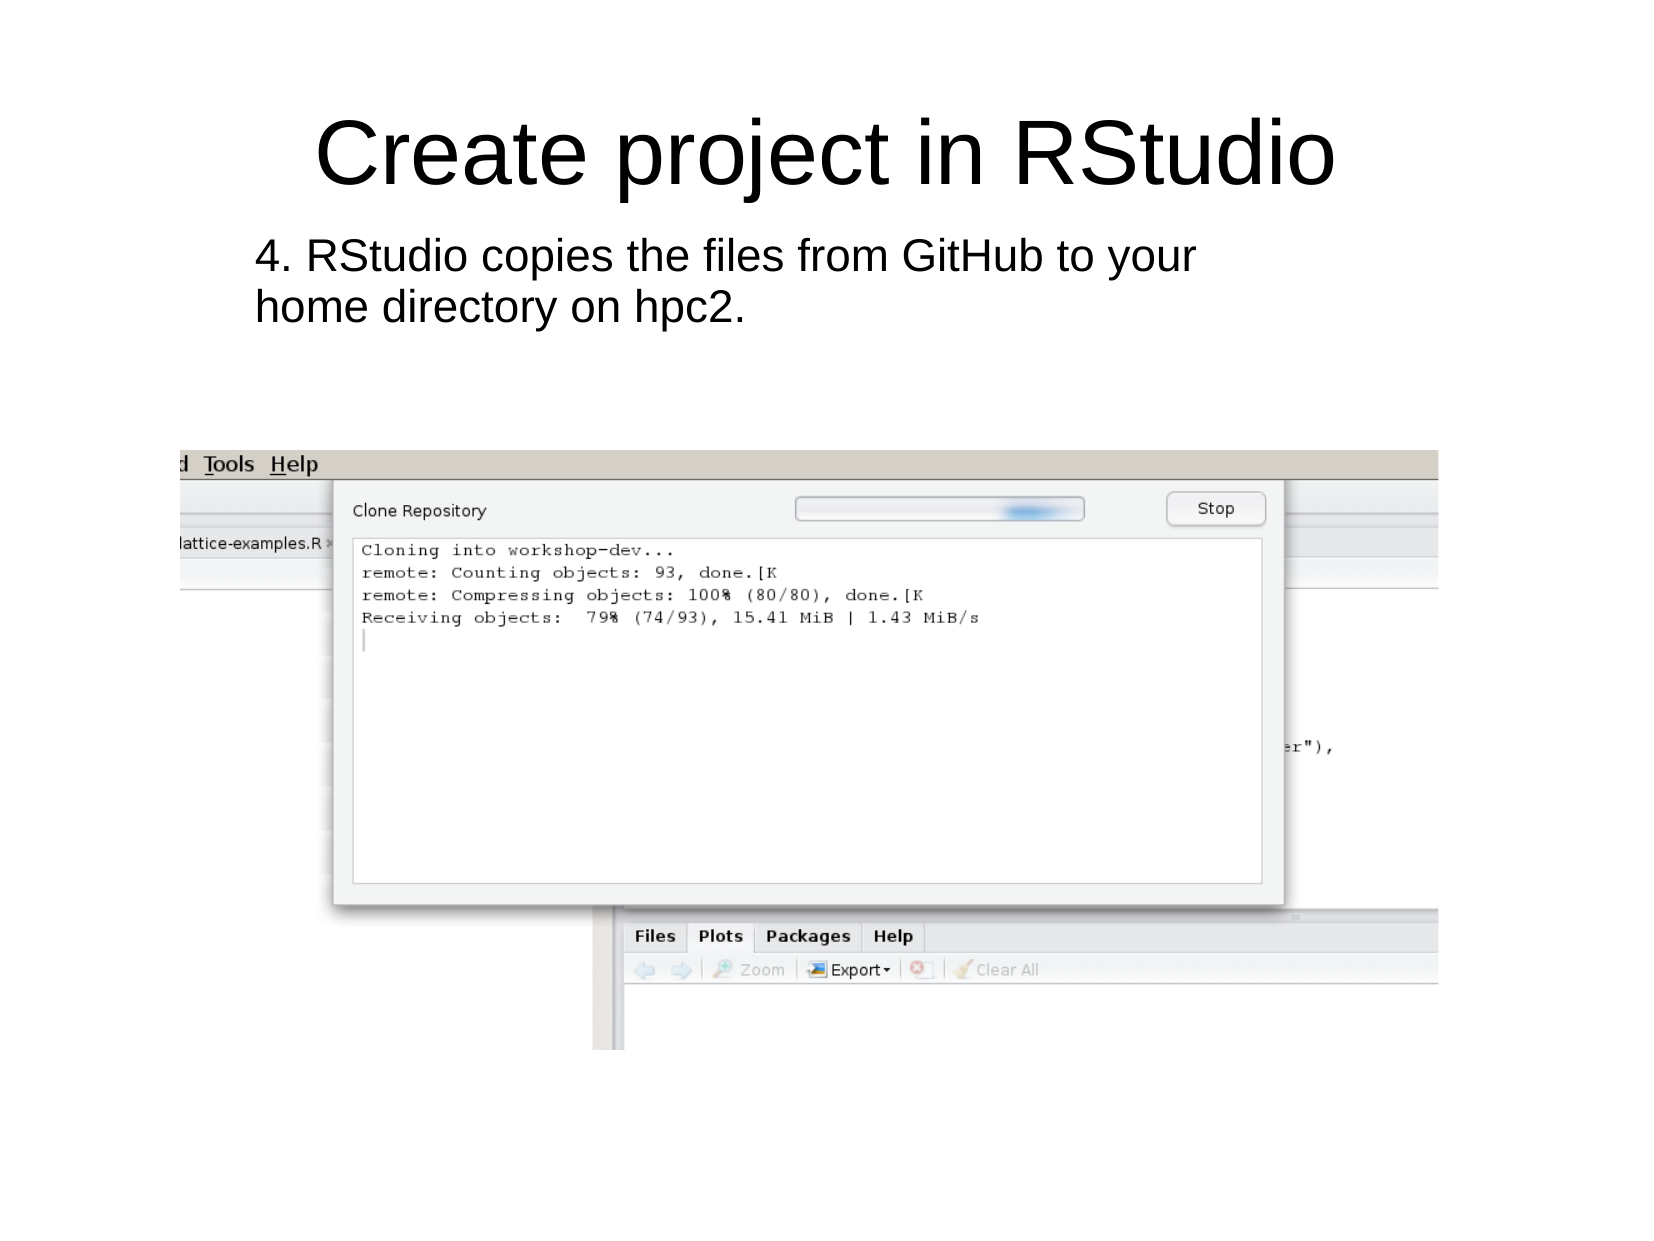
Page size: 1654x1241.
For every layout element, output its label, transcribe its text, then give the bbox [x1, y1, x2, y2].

picture [180, 450, 1439, 1050]
text_box 4. RStudio copies the files from GitHub to your home directory on hpc2. [240, 222, 1226, 341]
title Create project in RStudio [82, 49, 1571, 257]
